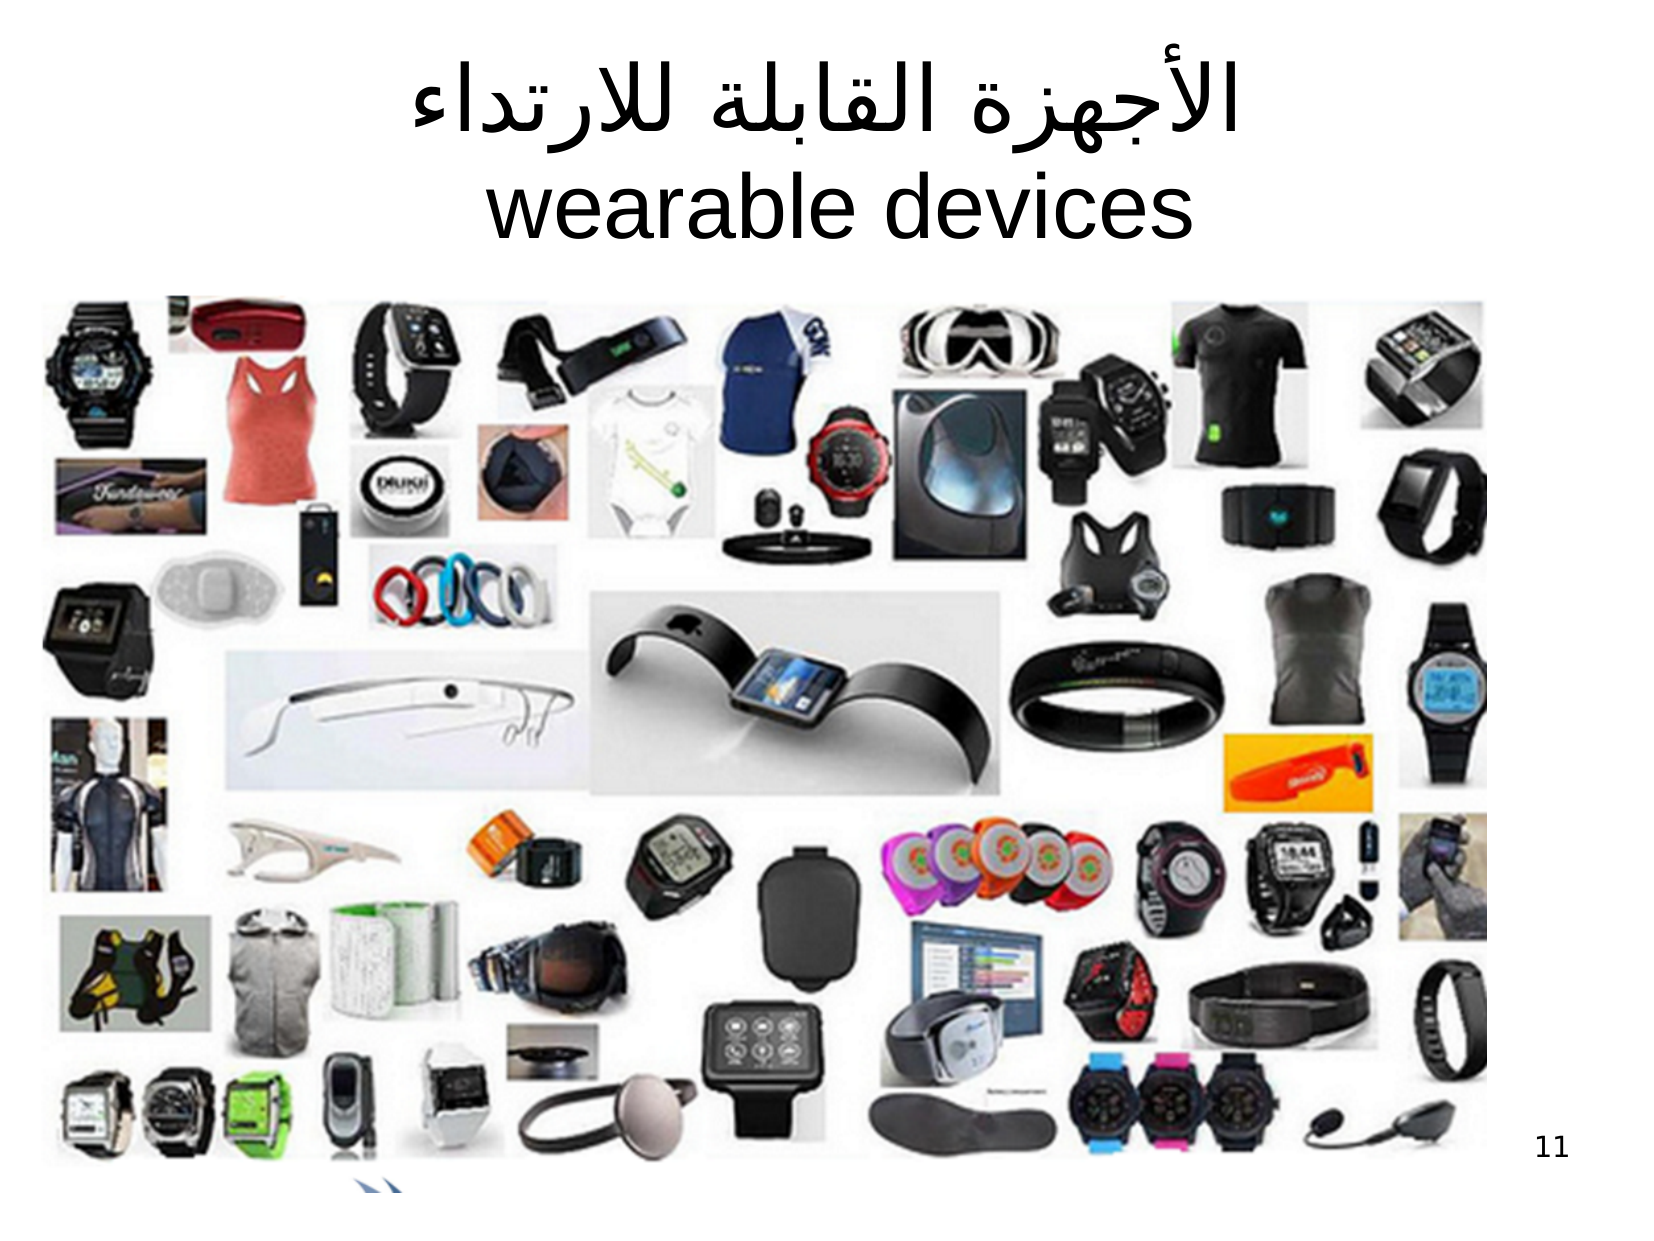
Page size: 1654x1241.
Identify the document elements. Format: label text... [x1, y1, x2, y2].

title الأجهزة القابلة للارتداء wearable devices [82, 41, 1571, 265]
picture [35, 295, 1487, 1193]
